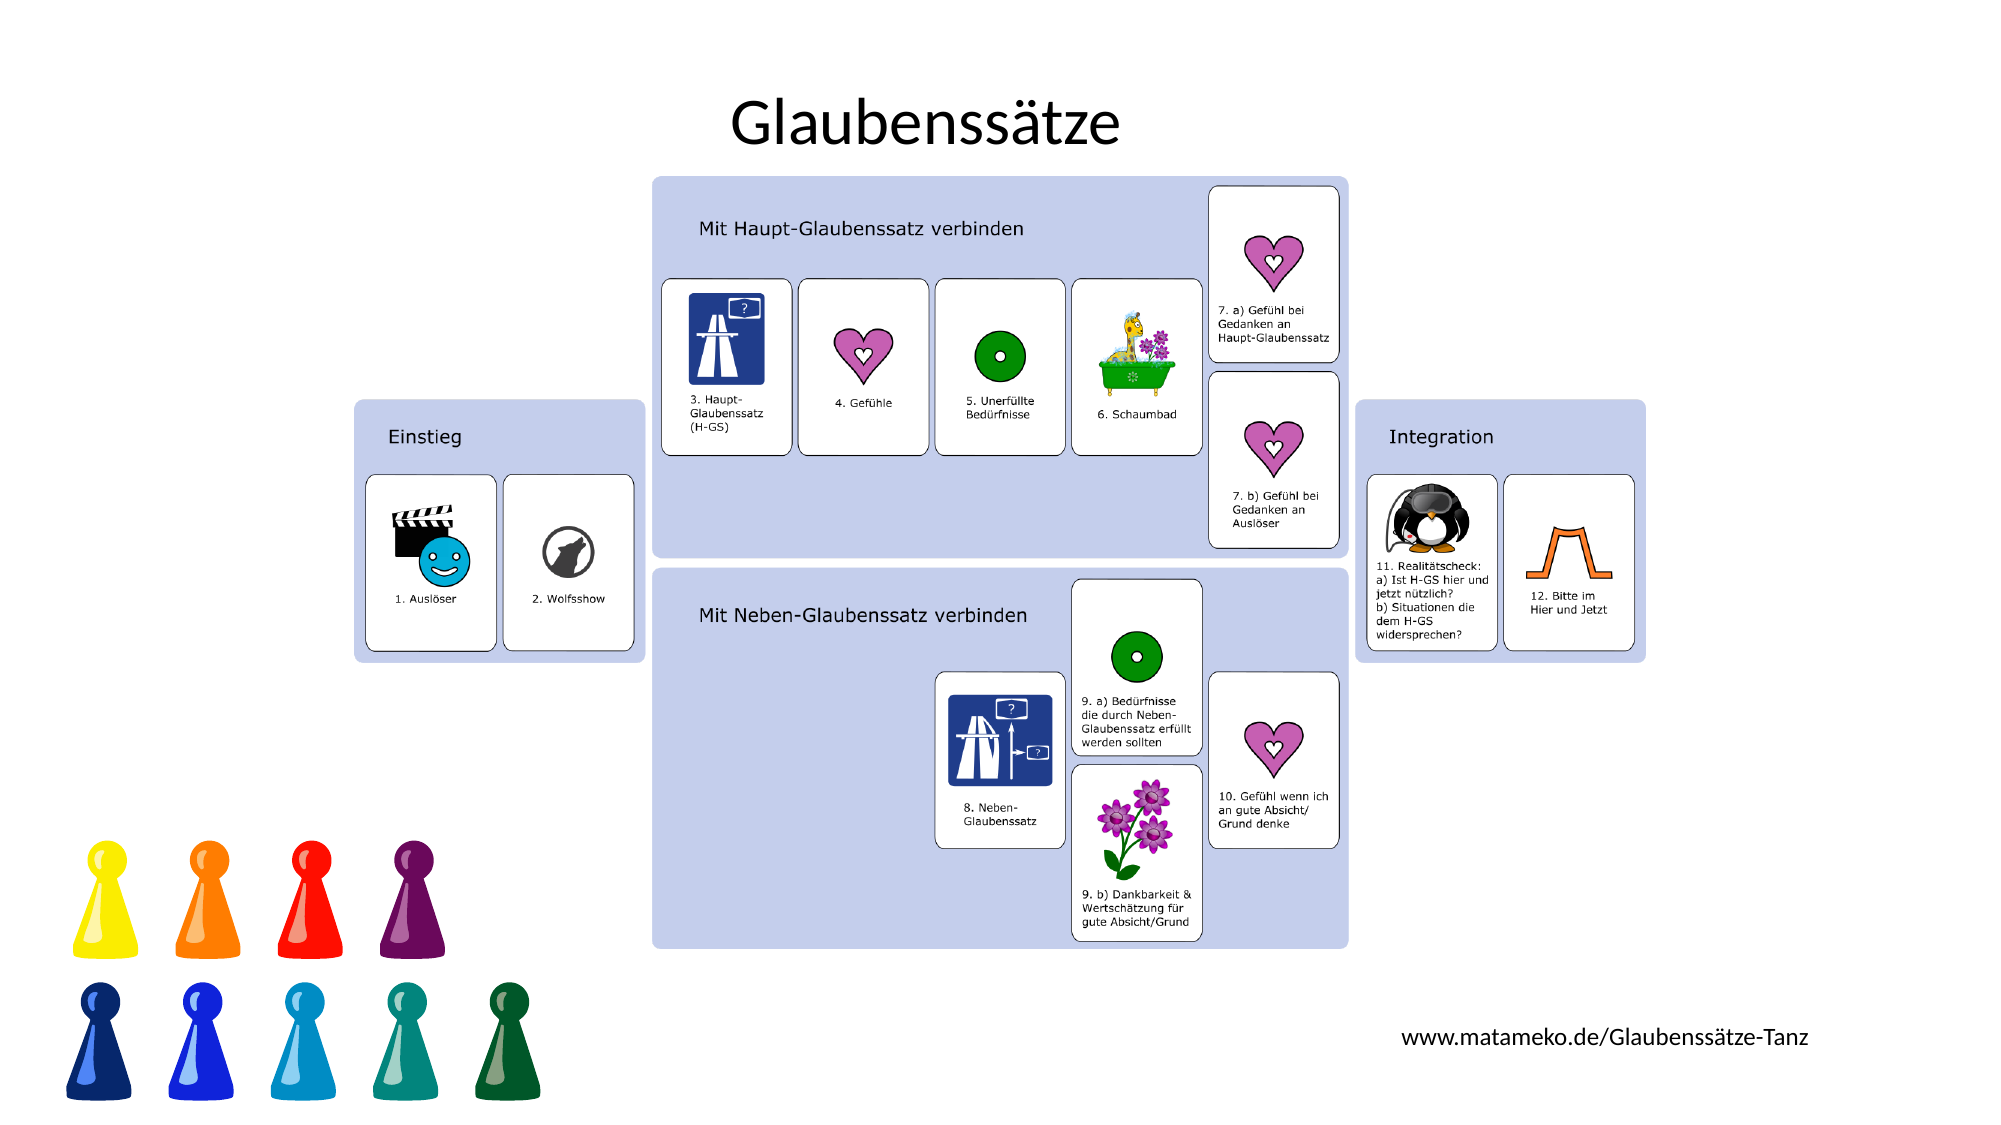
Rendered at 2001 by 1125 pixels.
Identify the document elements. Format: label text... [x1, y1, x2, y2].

text_box [168, 982, 234, 1101]
text_box [475, 982, 541, 1101]
picture [354, 176, 1646, 949]
text_box [66, 982, 132, 1101]
text_box Glaubenssätze [715, 70, 1142, 167]
text_box [175, 840, 241, 959]
text_box [270, 982, 336, 1101]
text_box [373, 982, 439, 1101]
text_box [380, 840, 445, 959]
text_box [73, 840, 139, 959]
text_box [277, 840, 343, 959]
text_box www.matameko.de/Glaubenssätze-Tanz [1386, 1013, 1825, 1058]
